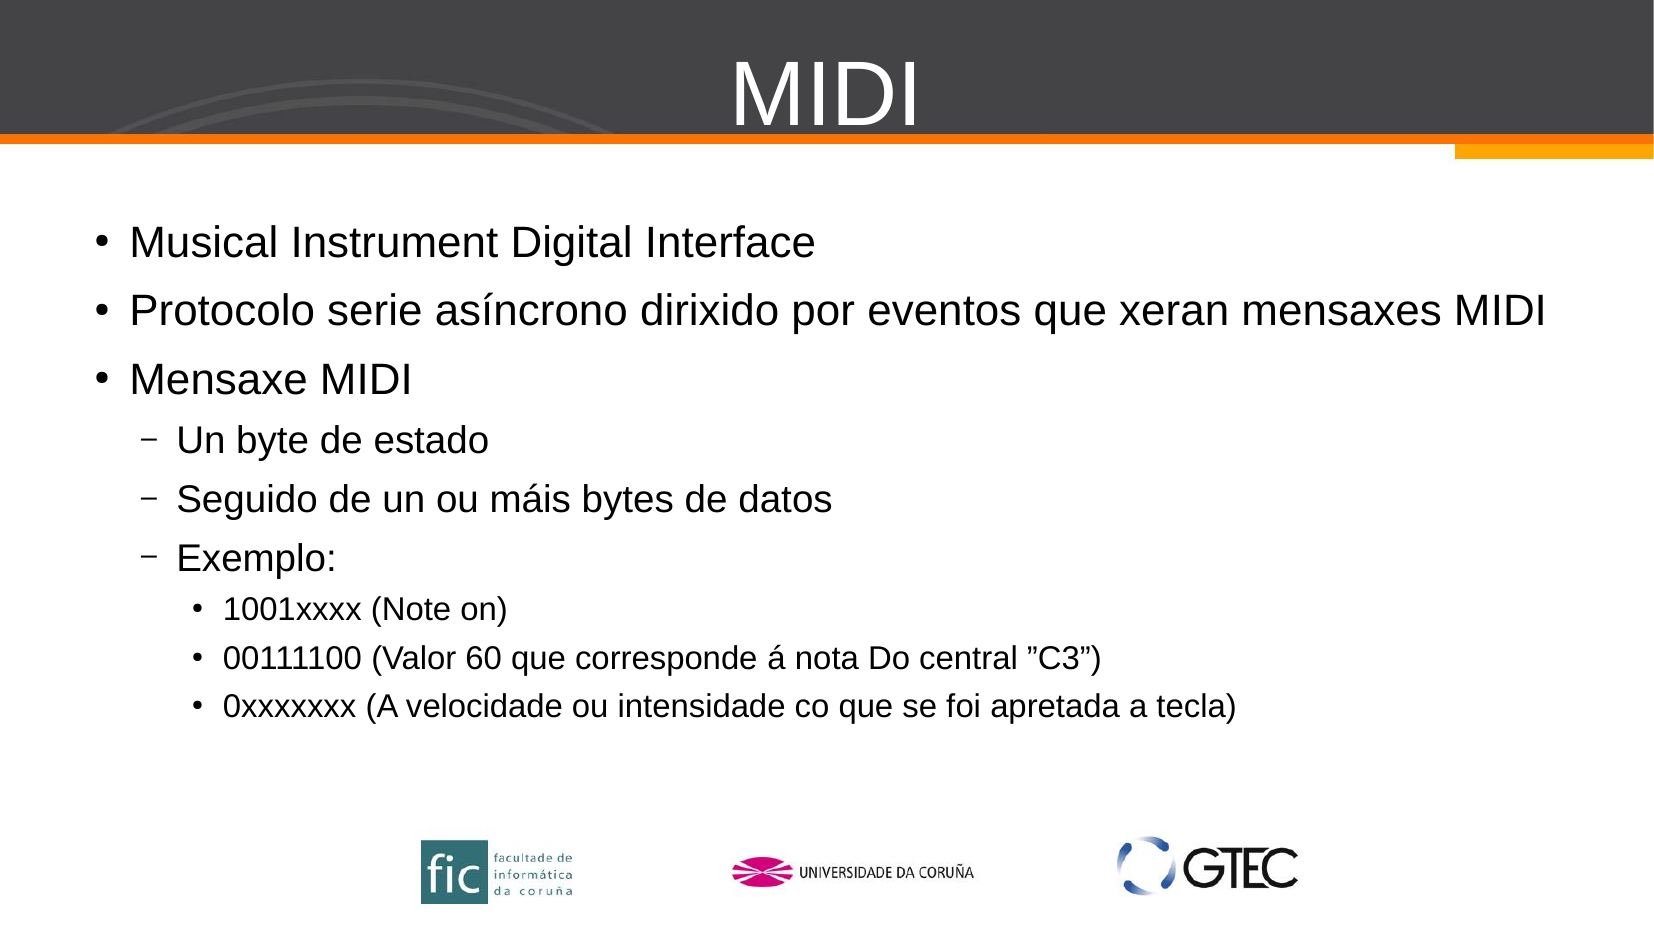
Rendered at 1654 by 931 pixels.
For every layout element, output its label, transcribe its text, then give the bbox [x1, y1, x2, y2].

list Musical Instrument Digital Interface Protocolo serie asíncrono dirixido por eventos que xeran mensaxes MIDI Mensaxe MIDI Un byte de estado Seguido de un ou máis bytes de datos Exemplo: 1001xxxx (Note on) 00111100 (Valor 60 que corresponde á nota Do central ”C3”) 0xxxxxxx (A velocidade ou intensidade co que se foi apretada a tecla) [82, 217, 1571, 758]
picture [0, 0, 1654, 931]
title MIDI [82, 37, 1571, 151]
